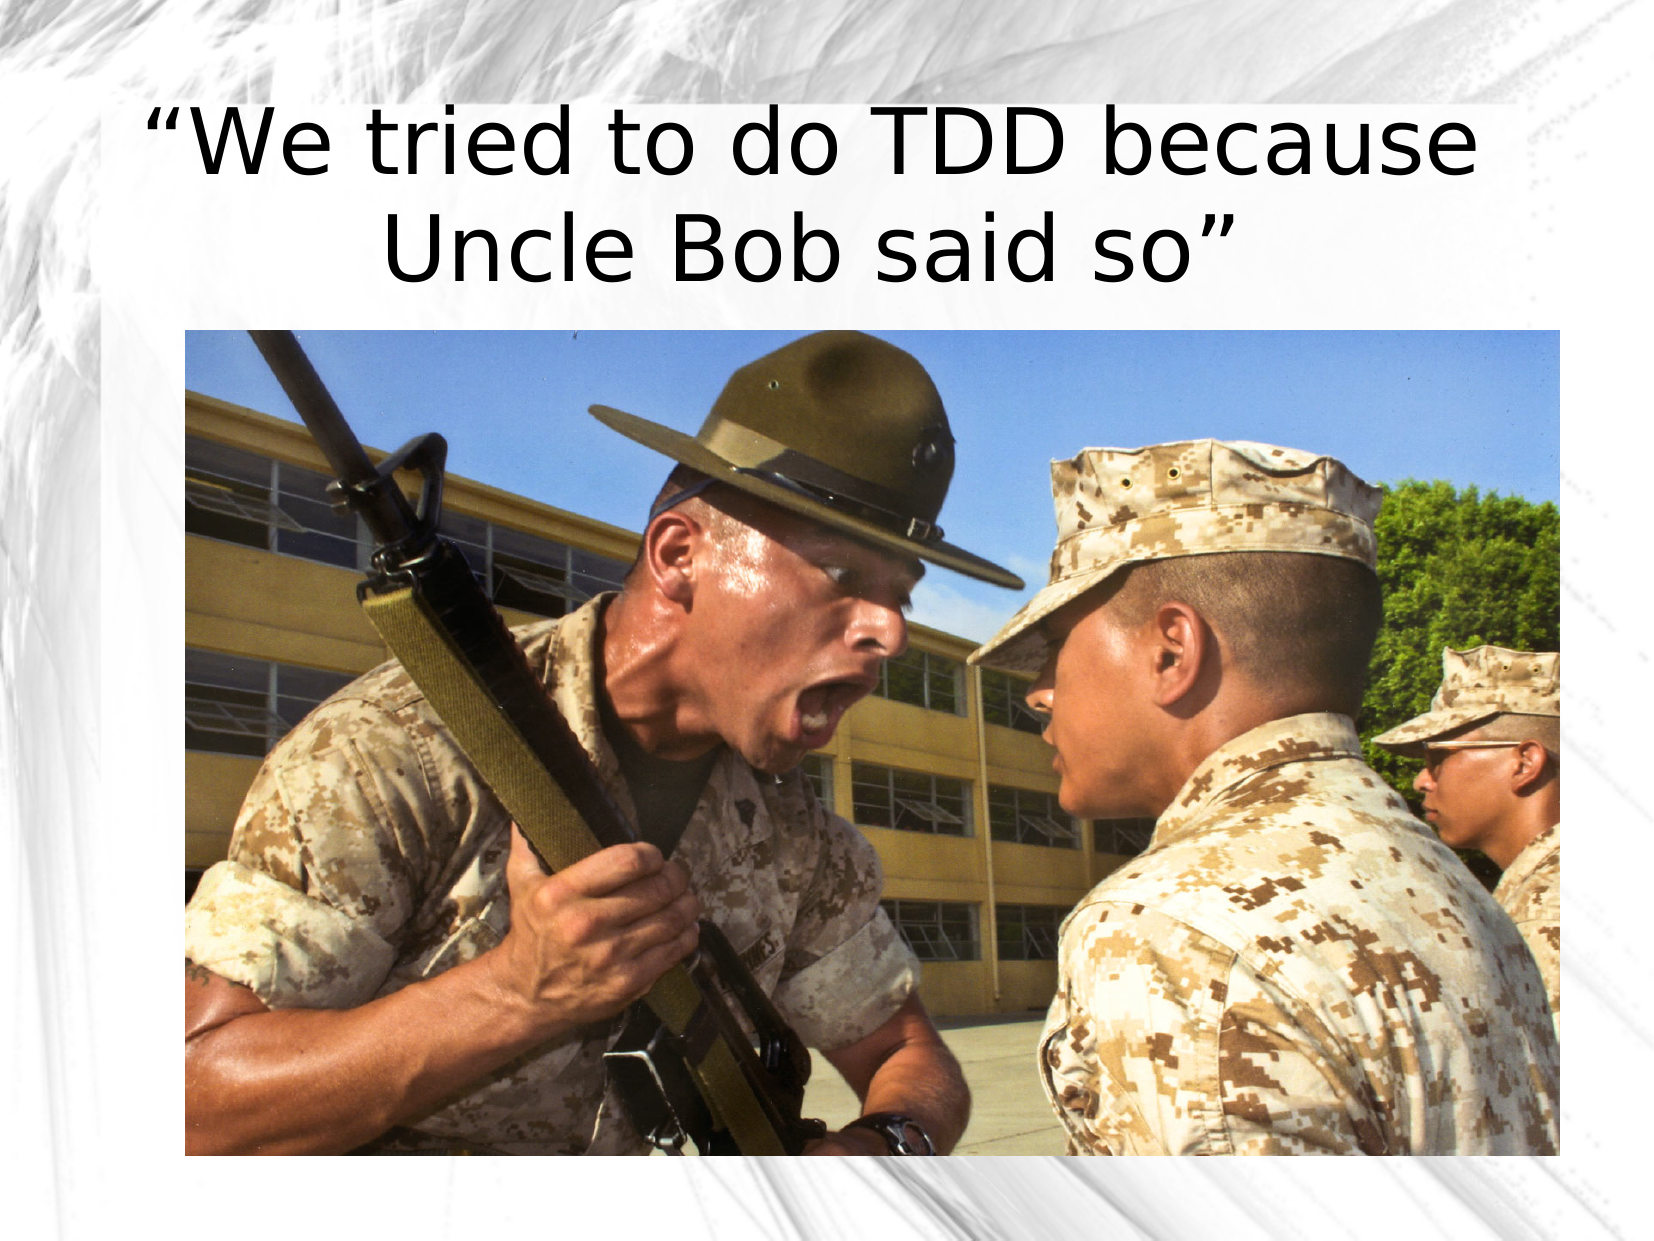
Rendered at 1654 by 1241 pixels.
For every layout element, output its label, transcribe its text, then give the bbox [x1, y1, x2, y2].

title “We tried to do TDD because Uncle Bob said so” [118, 89, 1506, 304]
picture [0, 0, 1654, 1241]
